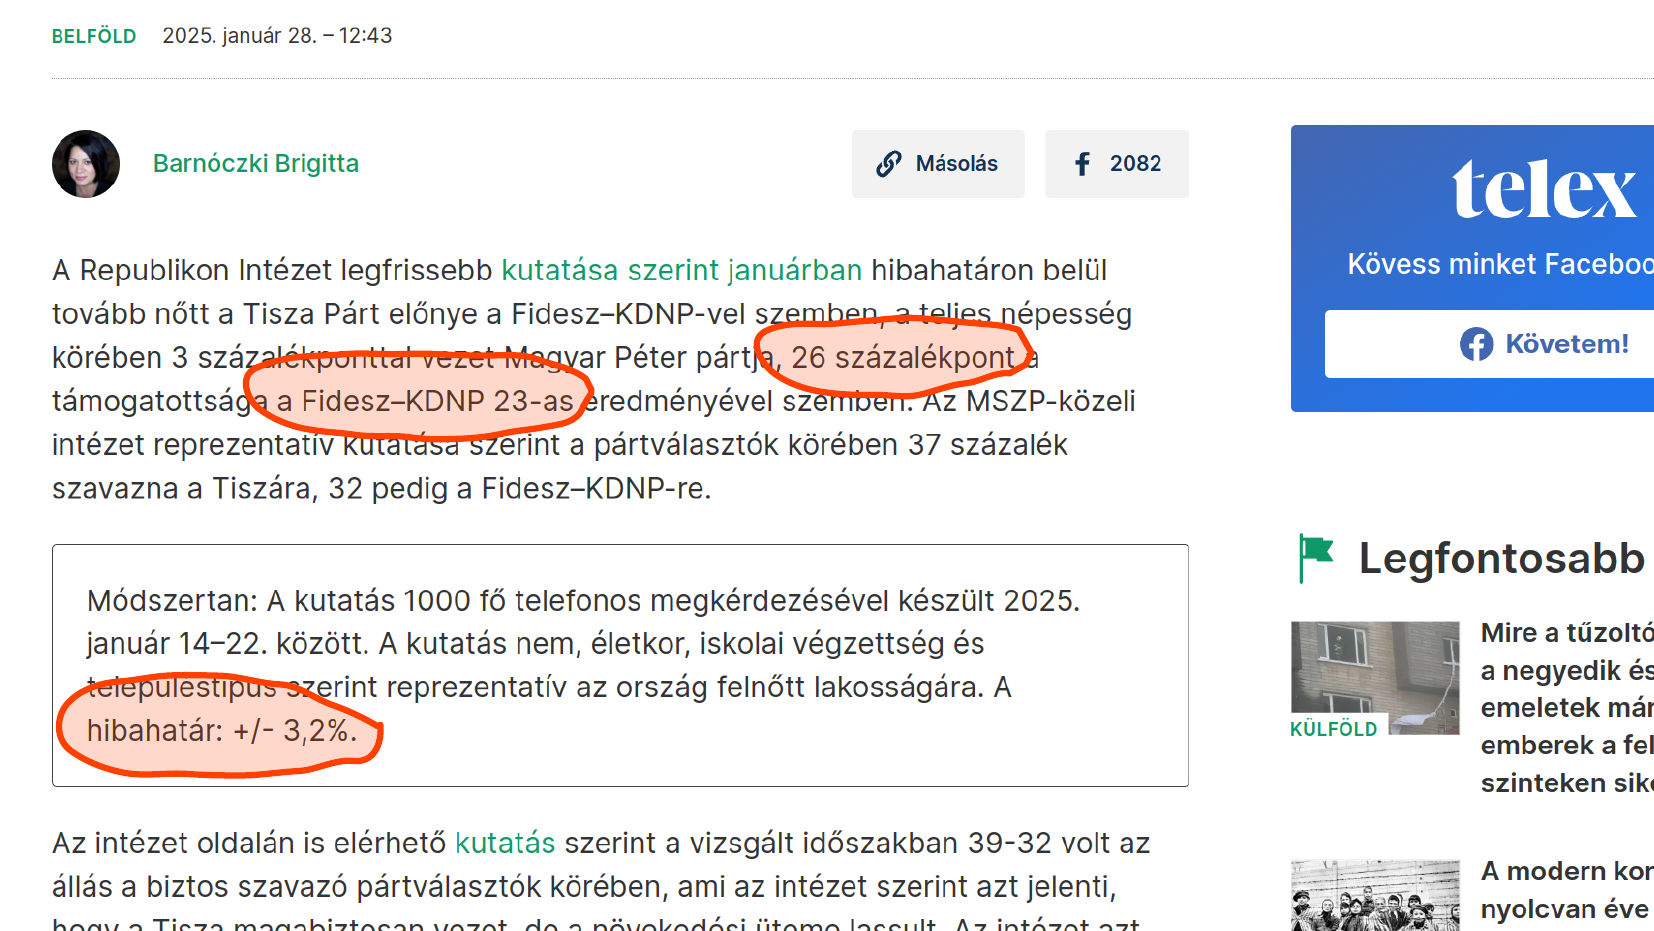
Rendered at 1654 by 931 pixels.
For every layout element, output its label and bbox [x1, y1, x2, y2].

text_box [756, 317, 1032, 397]
text_box [59, 675, 381, 776]
text_box [245, 353, 592, 440]
picture [0, 0, 1654, 931]
